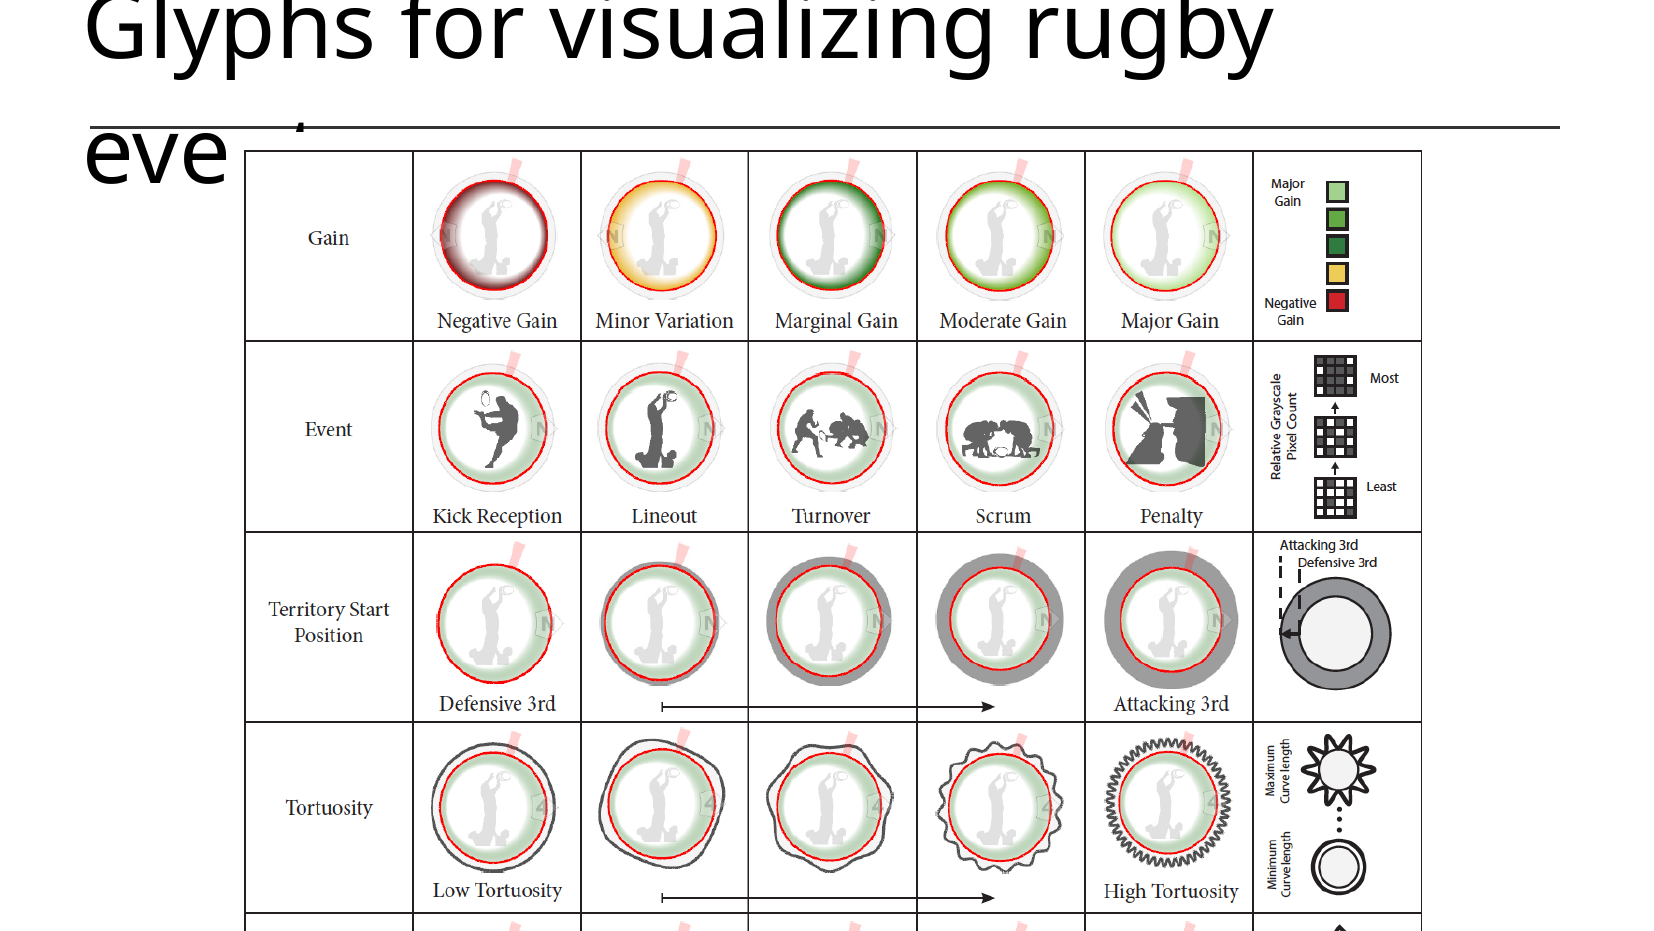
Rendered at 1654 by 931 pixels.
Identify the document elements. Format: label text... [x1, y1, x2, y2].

picture [232, 132, 1436, 931]
title Glyphs for visualizing rugby events [82, 32, 1571, 140]
